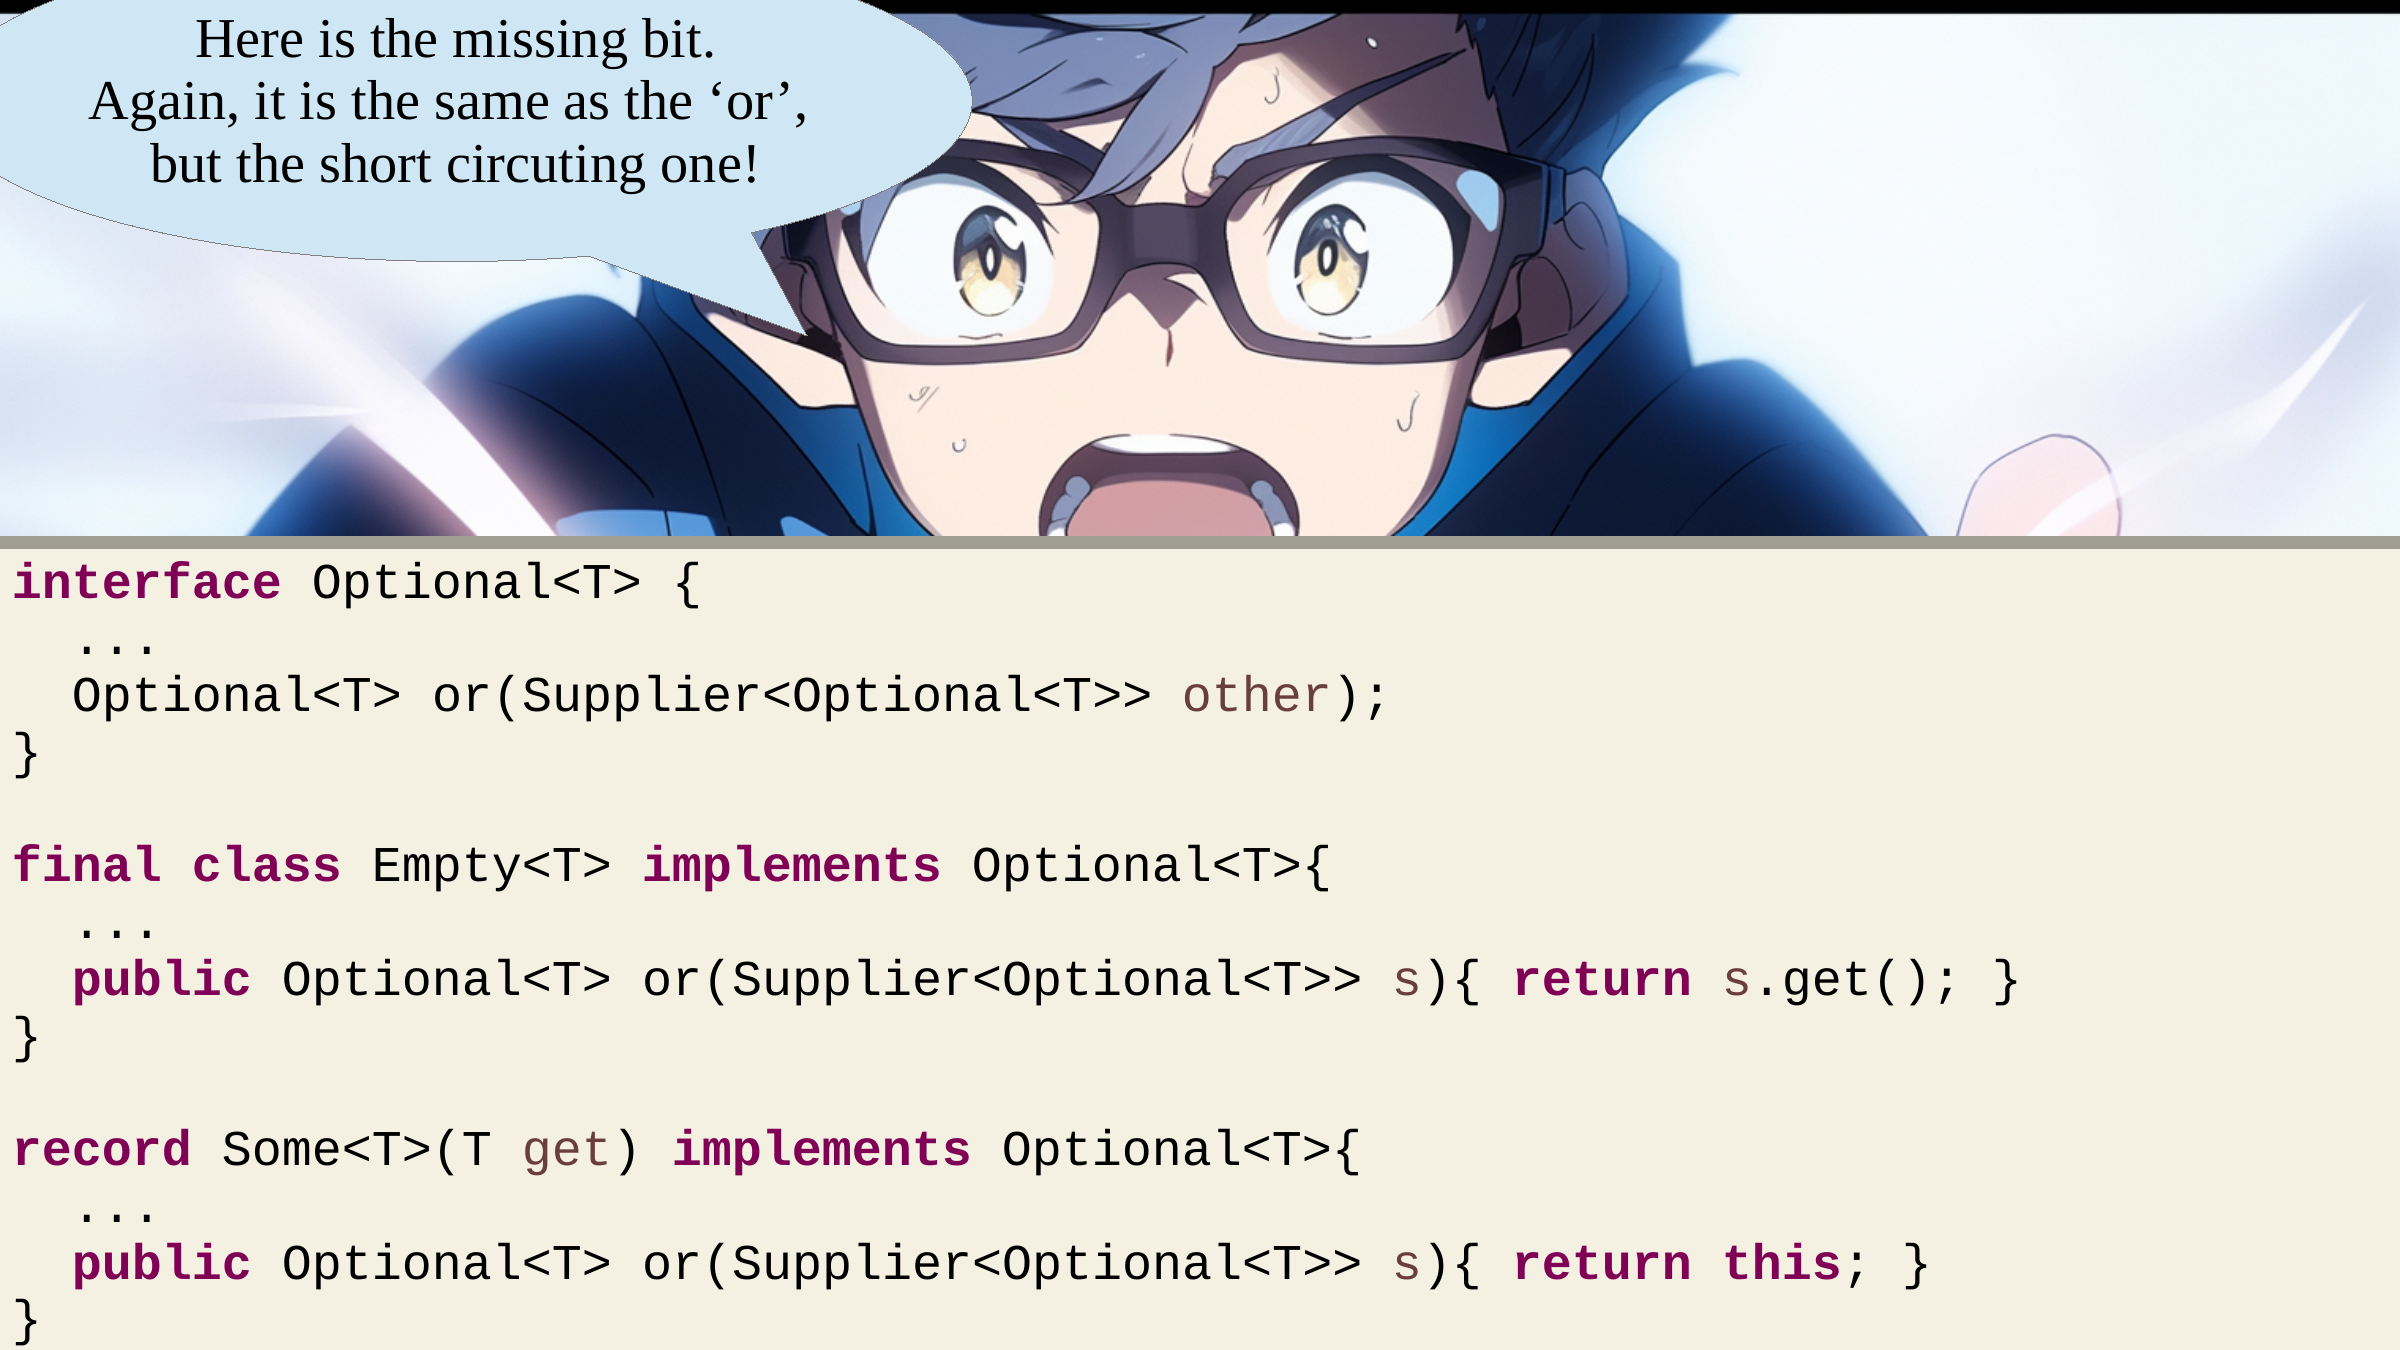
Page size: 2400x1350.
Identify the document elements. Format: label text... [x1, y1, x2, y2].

text_box interface Optional<T> { ... Optional<T> or(Supplier<Optional<T>> other); } final class Empty<T> implements Optional<T>{ ... public Optional<T> or(Supplier<Optional<T>> s){ return s.get(); } } record Some<T>(T get) implements Optional<T>{ ... public Optional<T> or(Supplier<Optional<T>> s){ return this; } } [0, 542, 2400, 1350]
picture [0, 0, 2400, 536]
picture [0, 0, 51, 24]
text_box Here is the missing bit. Again, it is the same as the ‘or’, but the short circuting one! [0, 0, 973, 336]
